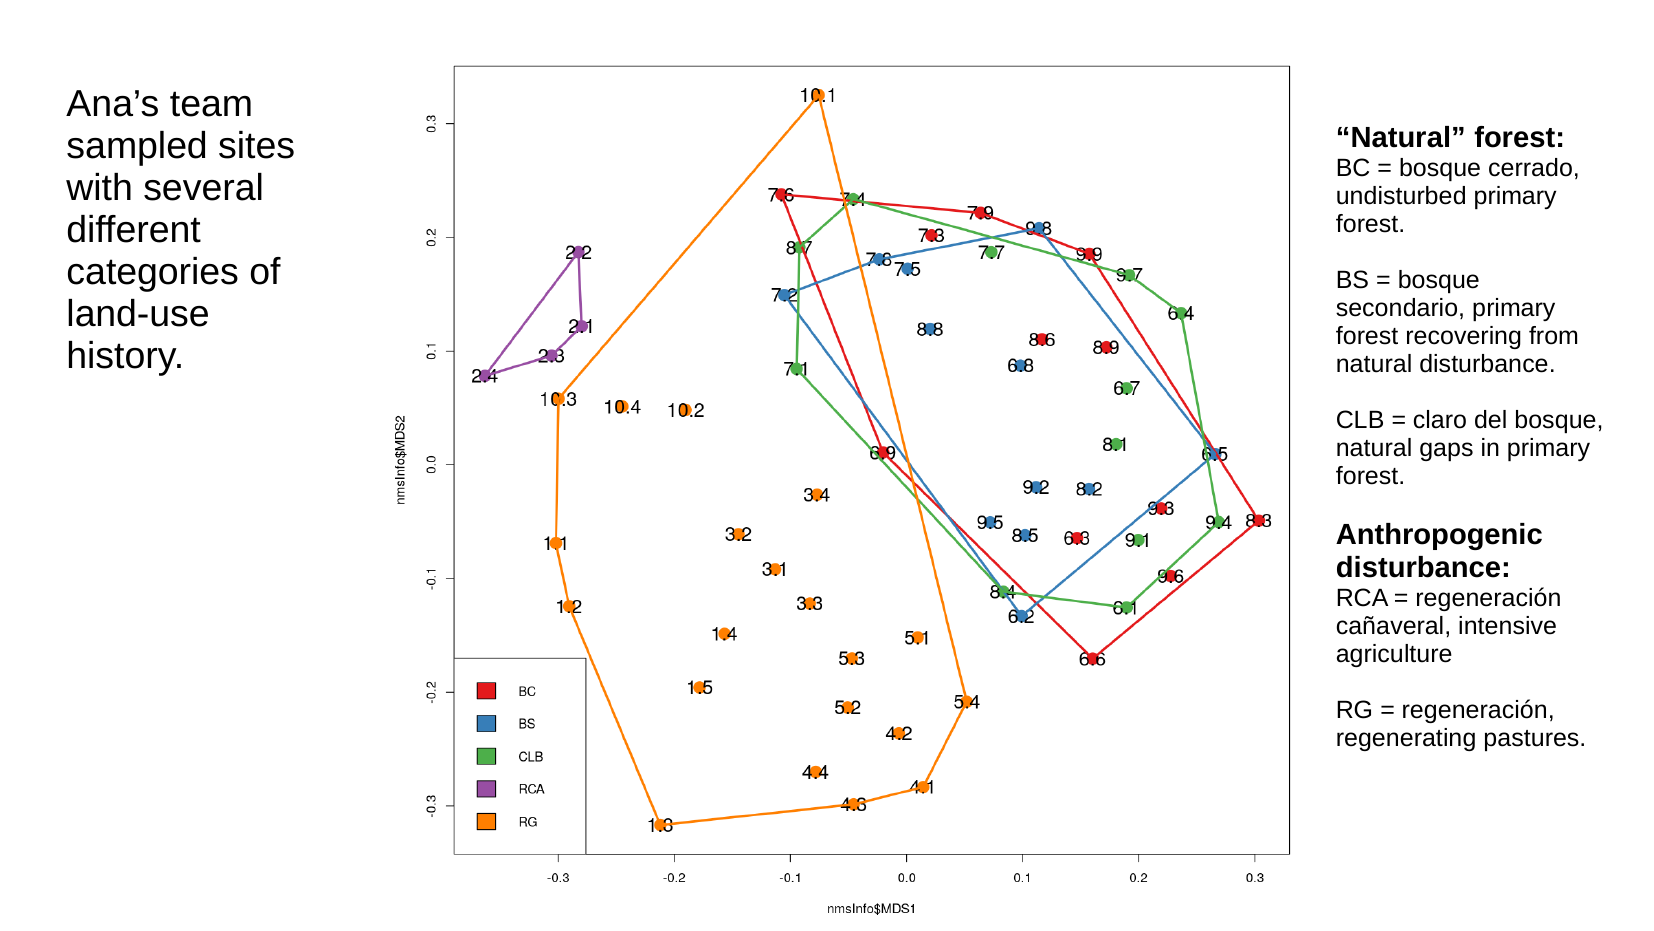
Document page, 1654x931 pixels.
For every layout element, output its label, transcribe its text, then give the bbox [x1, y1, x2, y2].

picture [390, 2, 1322, 931]
text_box “Natural” forest: BC = bosque cerrado, undisturbed primary forest. BS = bosque secondario, primary forest recovering from natural disturbance. CLB = claro del bosque, natural gaps in primary forest. Anthropogenic disturbance: RCA = regeneración cañaveral, intensive agriculture RG = regeneración, regenerating pastures. [1321, 113, 1623, 759]
text_box Ana’s team sampled sites with several different categories of land-use history. [51, 75, 344, 384]
